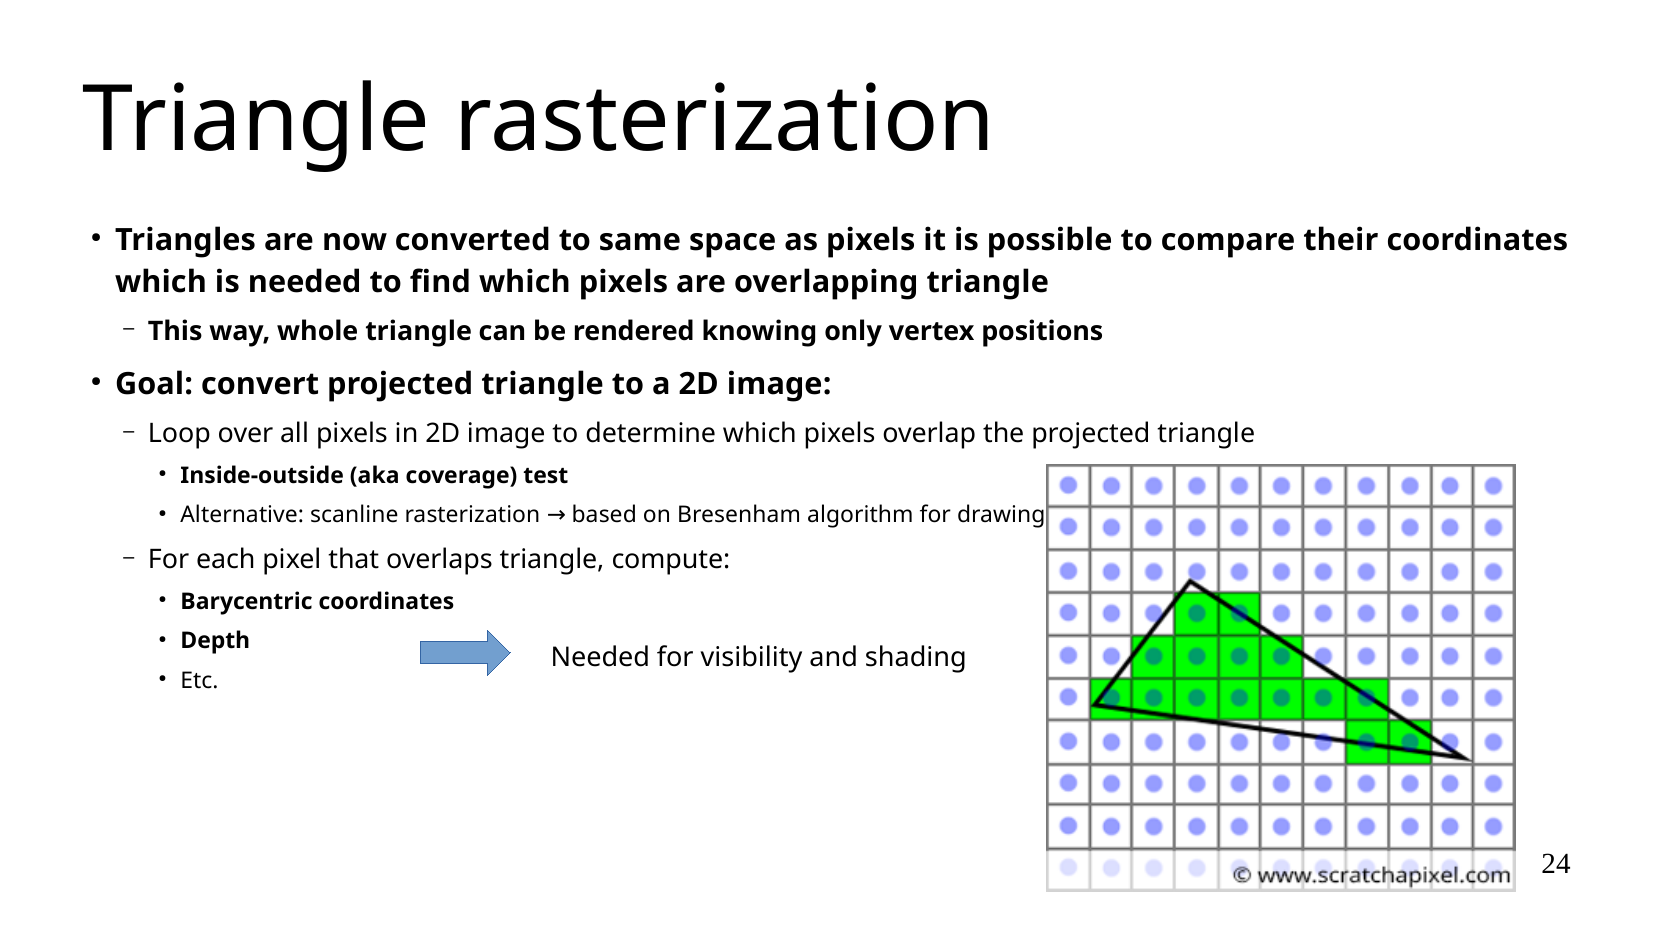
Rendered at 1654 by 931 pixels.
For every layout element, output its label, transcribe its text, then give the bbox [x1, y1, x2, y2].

title Triangle rasterization [82, 37, 1571, 193]
list Triangles are now converted to same space as pixels it is possible to compare their coordinates which is needed to find which pixels are overlapping triangle This way, whole triangle can be rendered knowing only vertex positions Goal: convert projected triangle to a 2D image: Loop over all pixels in 2D image to determine which pixels overlap the projected triangle Inside-outside (aka coverage) test Alternative: scanline rasterization → based on Bresenham algorithm for drawing lines For each pixel that overlaps triangle, compute: Barycentric coordinates Depth Etc. [82, 217, 1571, 706]
text_box Needed for visibility and shading [535, 630, 886, 679]
text_box [420, 630, 511, 676]
picture [1046, 464, 1516, 892]
